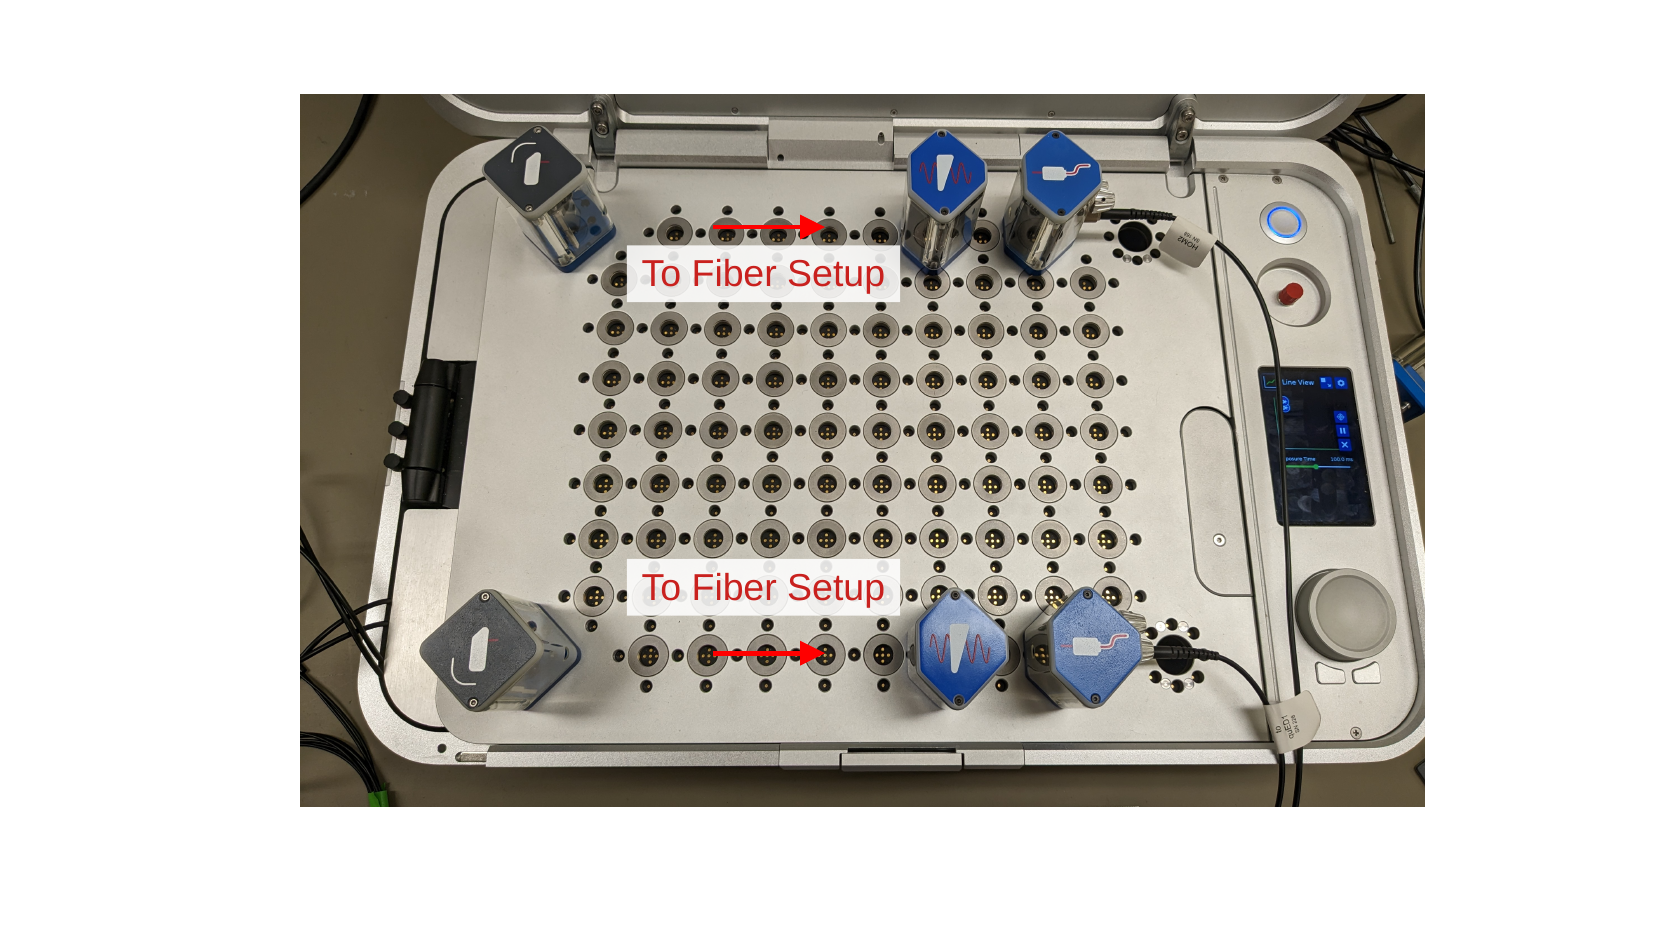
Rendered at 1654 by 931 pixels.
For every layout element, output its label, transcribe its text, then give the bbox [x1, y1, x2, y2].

picture [300, 94, 1425, 807]
text_box To Fiber Setup [626, 558, 901, 616]
text_box To Fiber Setup [626, 245, 901, 303]
